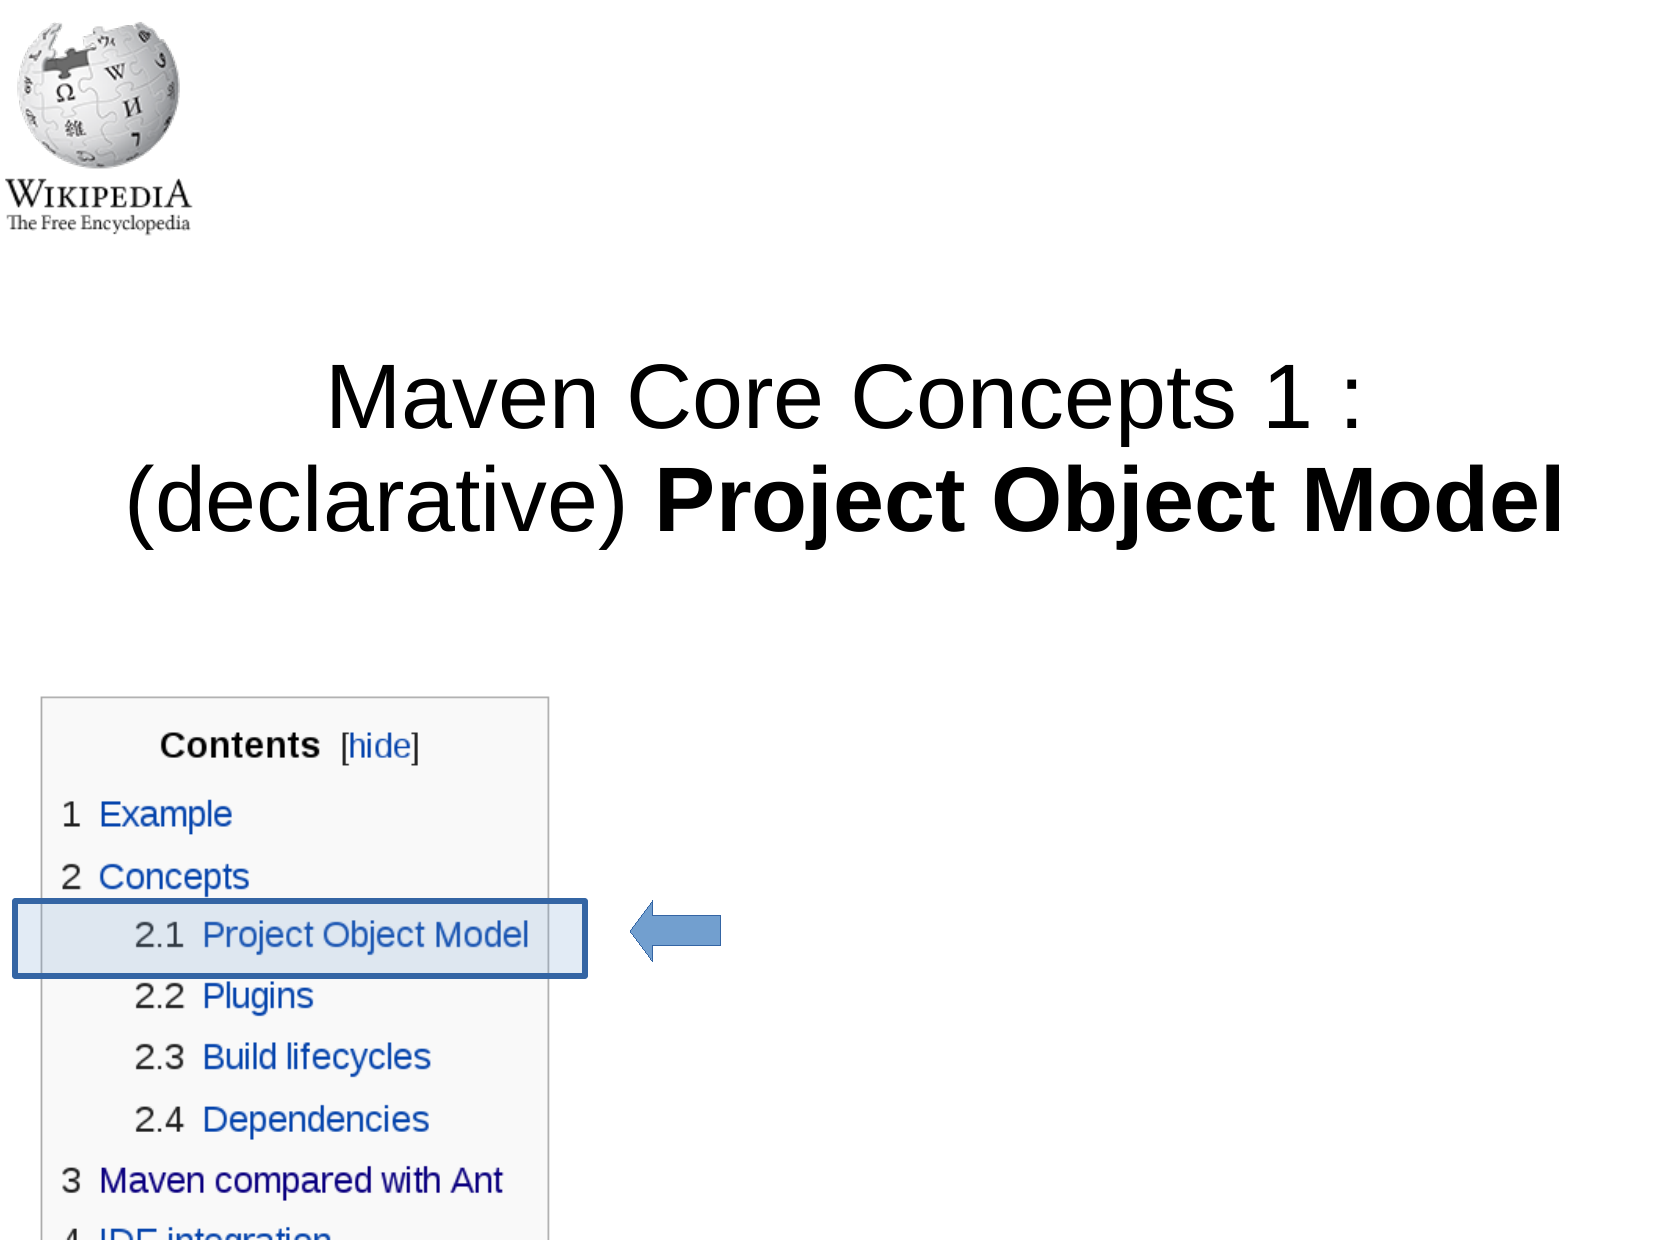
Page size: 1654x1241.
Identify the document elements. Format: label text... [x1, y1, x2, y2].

picture [0, 0, 205, 242]
text_box [15, 900, 586, 976]
text_box [630, 900, 721, 962]
picture [30, 976, 551, 1240]
title Maven Core Concepts 1 : (declarative) Project Object Model [101, 345, 1591, 553]
picture [30, 689, 551, 900]
